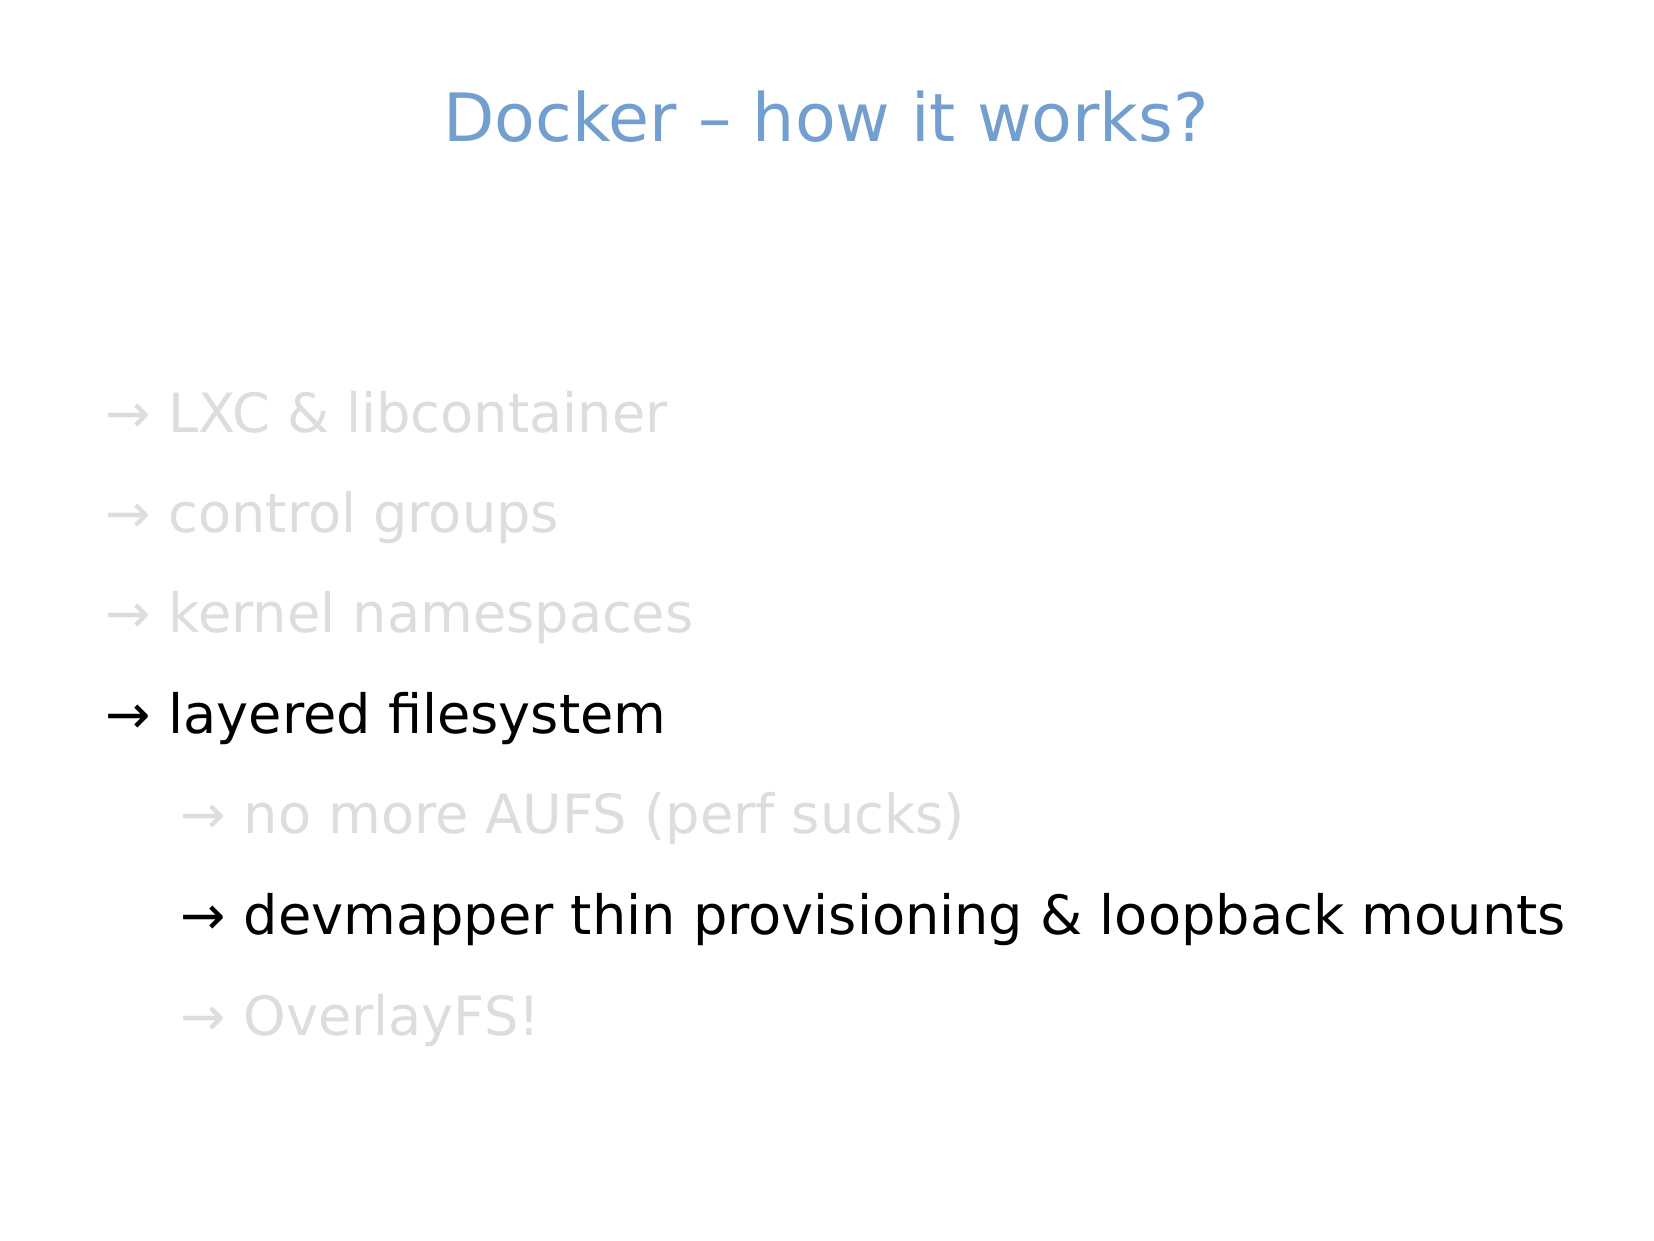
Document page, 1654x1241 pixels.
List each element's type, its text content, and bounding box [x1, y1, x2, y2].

text_box Docker – how it works? [428, 72, 1225, 166]
text_box → LXC & libcontainer → control groups → kernel namespaces → layered filesystem → no more AUFS (perf sucks) → devmapper thin provisioning & loopback mounts → OverlayFS! [90, 342, 1591, 1125]
